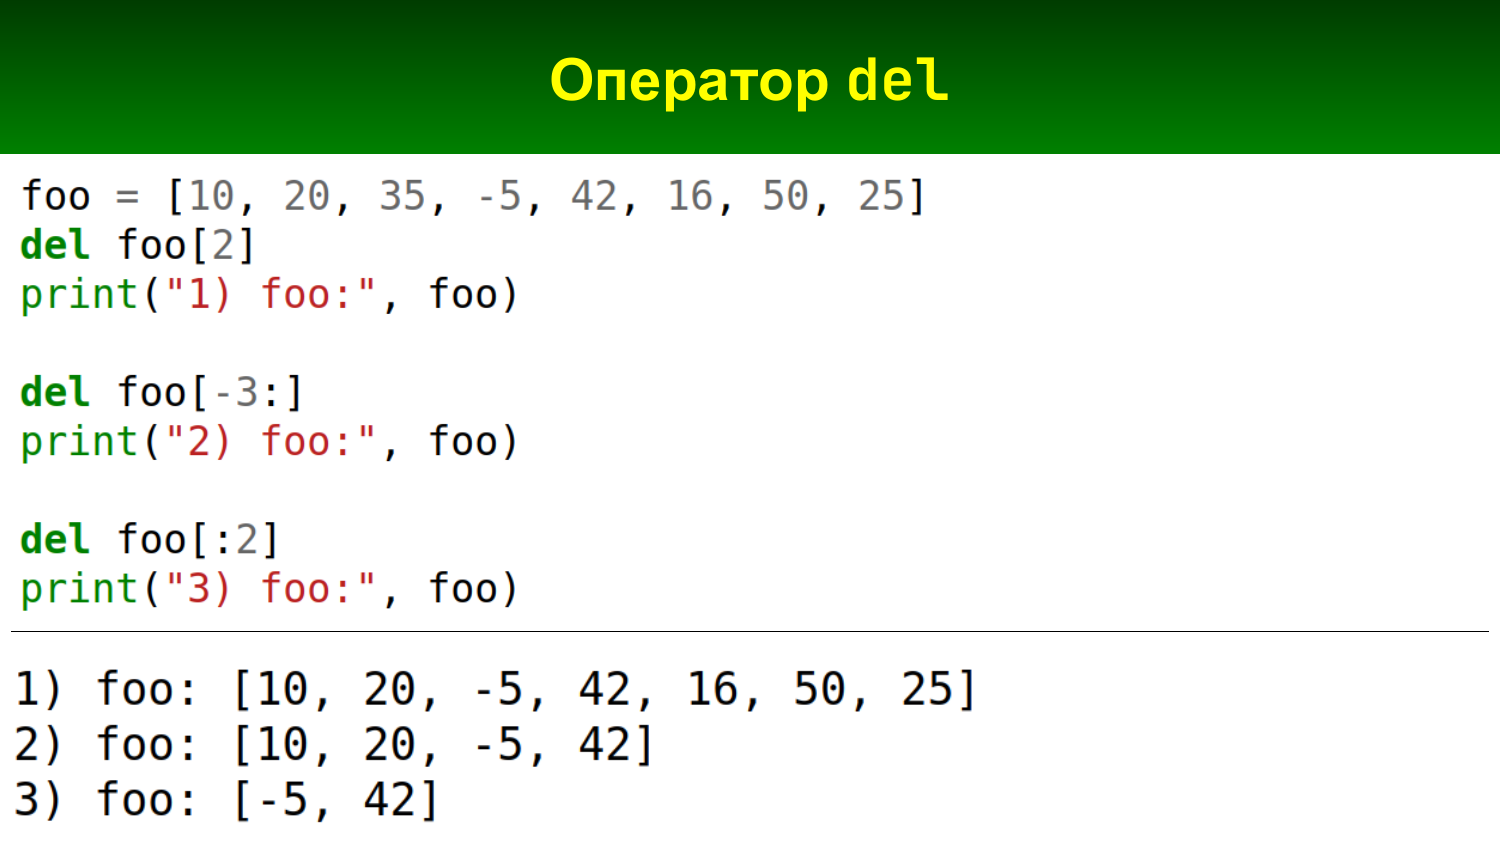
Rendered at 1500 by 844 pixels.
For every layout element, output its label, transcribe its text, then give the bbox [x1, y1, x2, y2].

picture [11, 168, 934, 618]
picture [5, 655, 981, 833]
title Оператор del [75, 11, 1426, 142]
